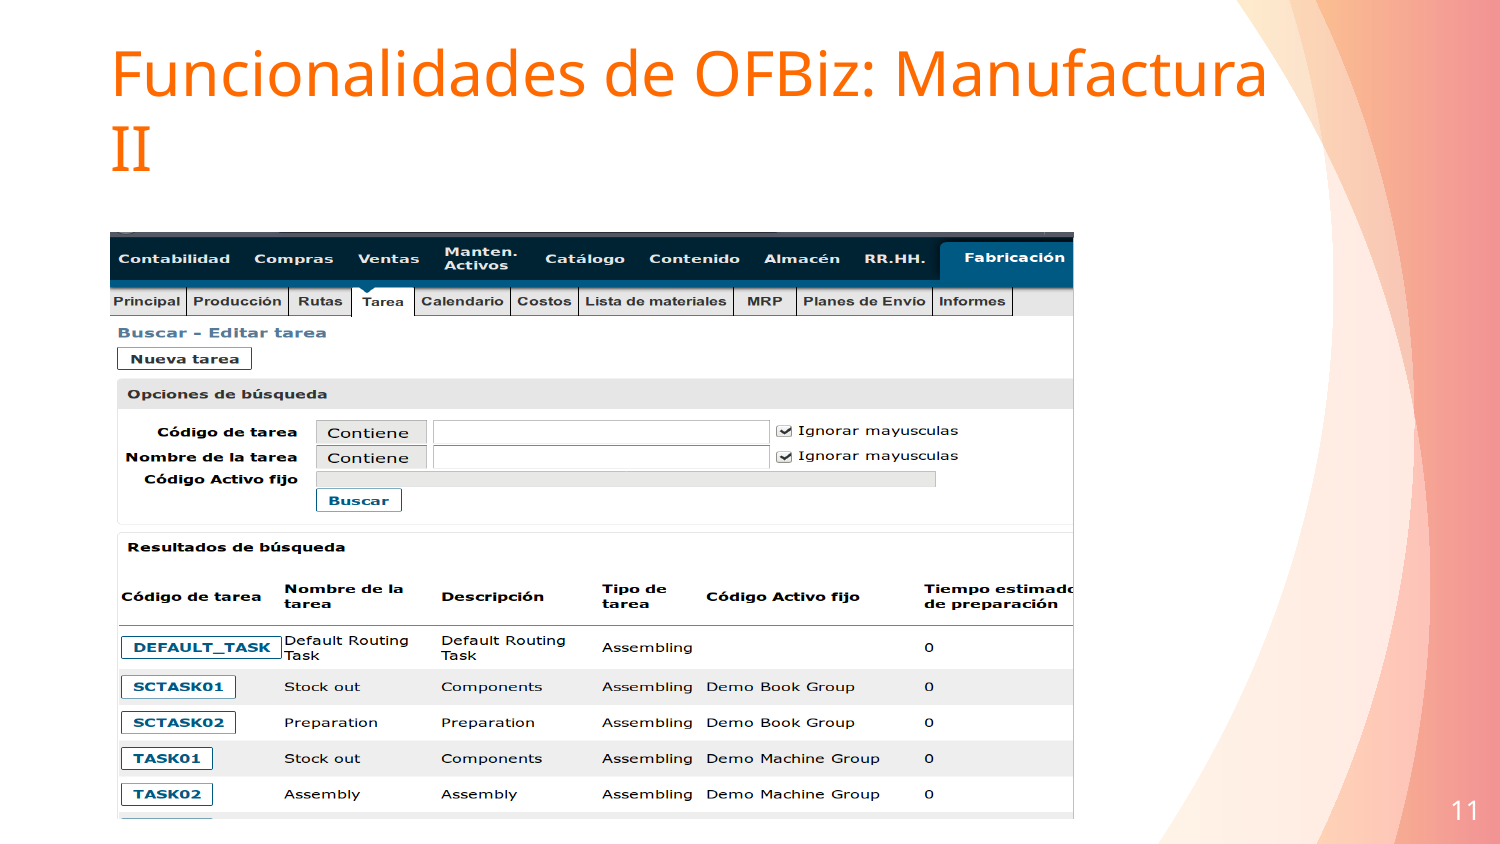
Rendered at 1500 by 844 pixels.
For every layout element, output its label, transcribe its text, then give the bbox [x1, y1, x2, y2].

picture [896, 255, 906, 262]
picture [650, 255, 659, 262]
picture [589, 255, 596, 262]
picture [359, 255, 373, 262]
picture [119, 255, 128, 262]
picture [204, 255, 212, 262]
picture [1019, 256, 1027, 261]
picture [609, 258, 618, 264]
slide_number 1 [1391, 779, 1482, 844]
picture [778, 255, 785, 262]
picture [446, 248, 458, 255]
picture [866, 255, 874, 262]
picture [255, 255, 264, 262]
picture [489, 264, 507, 269]
picture [765, 255, 775, 262]
title Funcionalidades de OFBiz: Manufactura II [110, 61, 1295, 184]
picture [725, 255, 733, 262]
picture [546, 255, 555, 262]
picture [473, 250, 481, 255]
picture [445, 262, 464, 269]
picture [1056, 256, 1064, 261]
picture [599, 258, 607, 264]
picture [194, 255, 201, 262]
picture [715, 255, 722, 262]
picture [480, 264, 488, 269]
picture [1040, 254, 1047, 261]
picture [909, 255, 919, 262]
picture [1006, 254, 1012, 261]
picture [110, 232, 1074, 279]
picture [110, 288, 1074, 819]
picture [975, 256, 983, 261]
picture [878, 255, 886, 262]
picture [503, 250, 511, 255]
